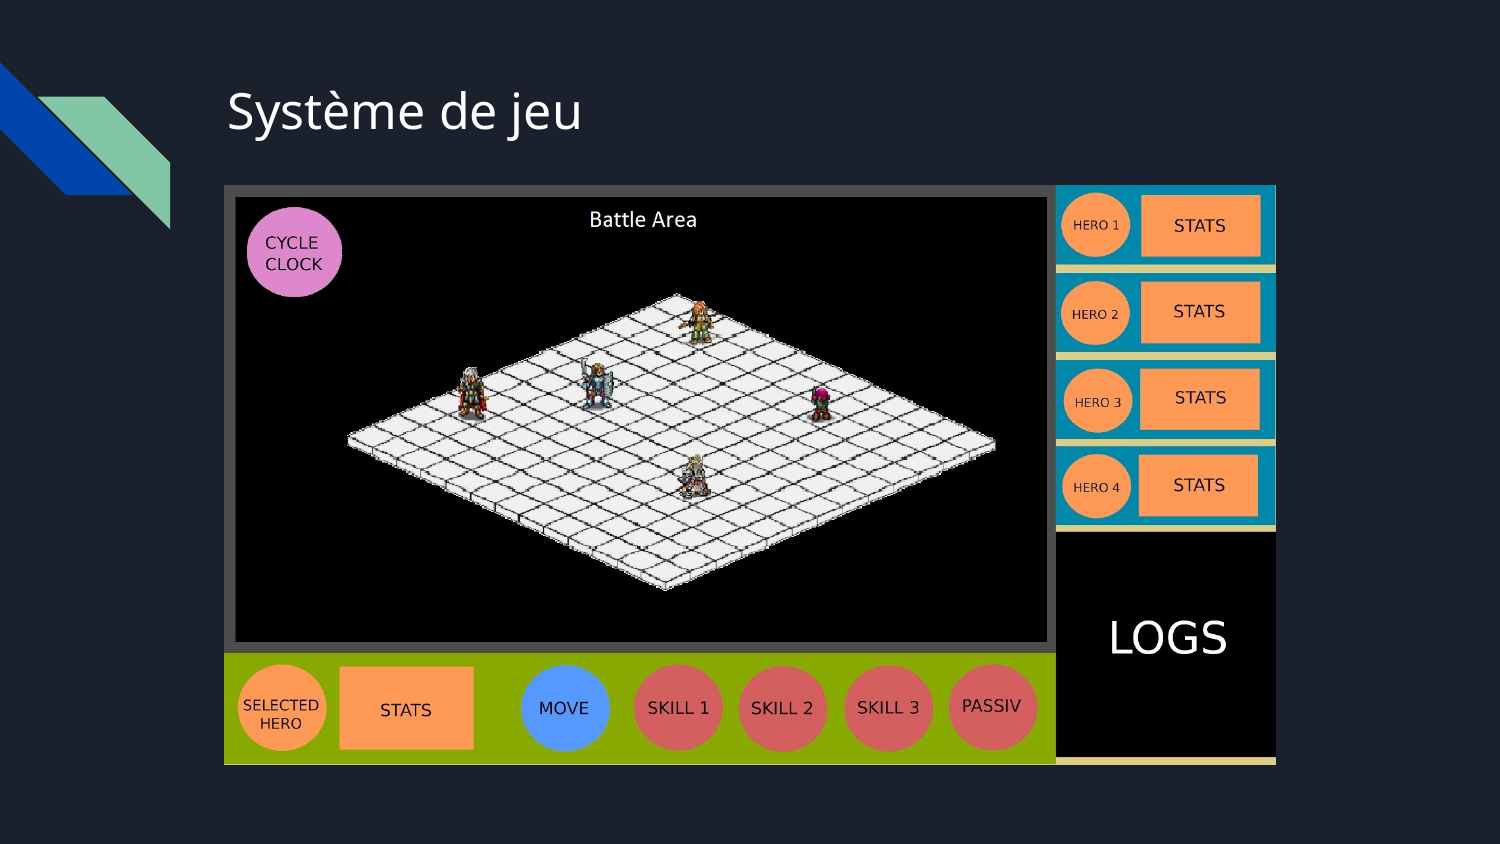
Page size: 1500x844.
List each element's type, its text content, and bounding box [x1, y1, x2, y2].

picture [1140, 280, 1261, 343]
picture [224, 185, 1276, 765]
picture [1139, 194, 1262, 258]
picture [1061, 280, 1132, 346]
picture [1060, 192, 1131, 258]
title Système de jeu [212, 64, 1368, 215]
